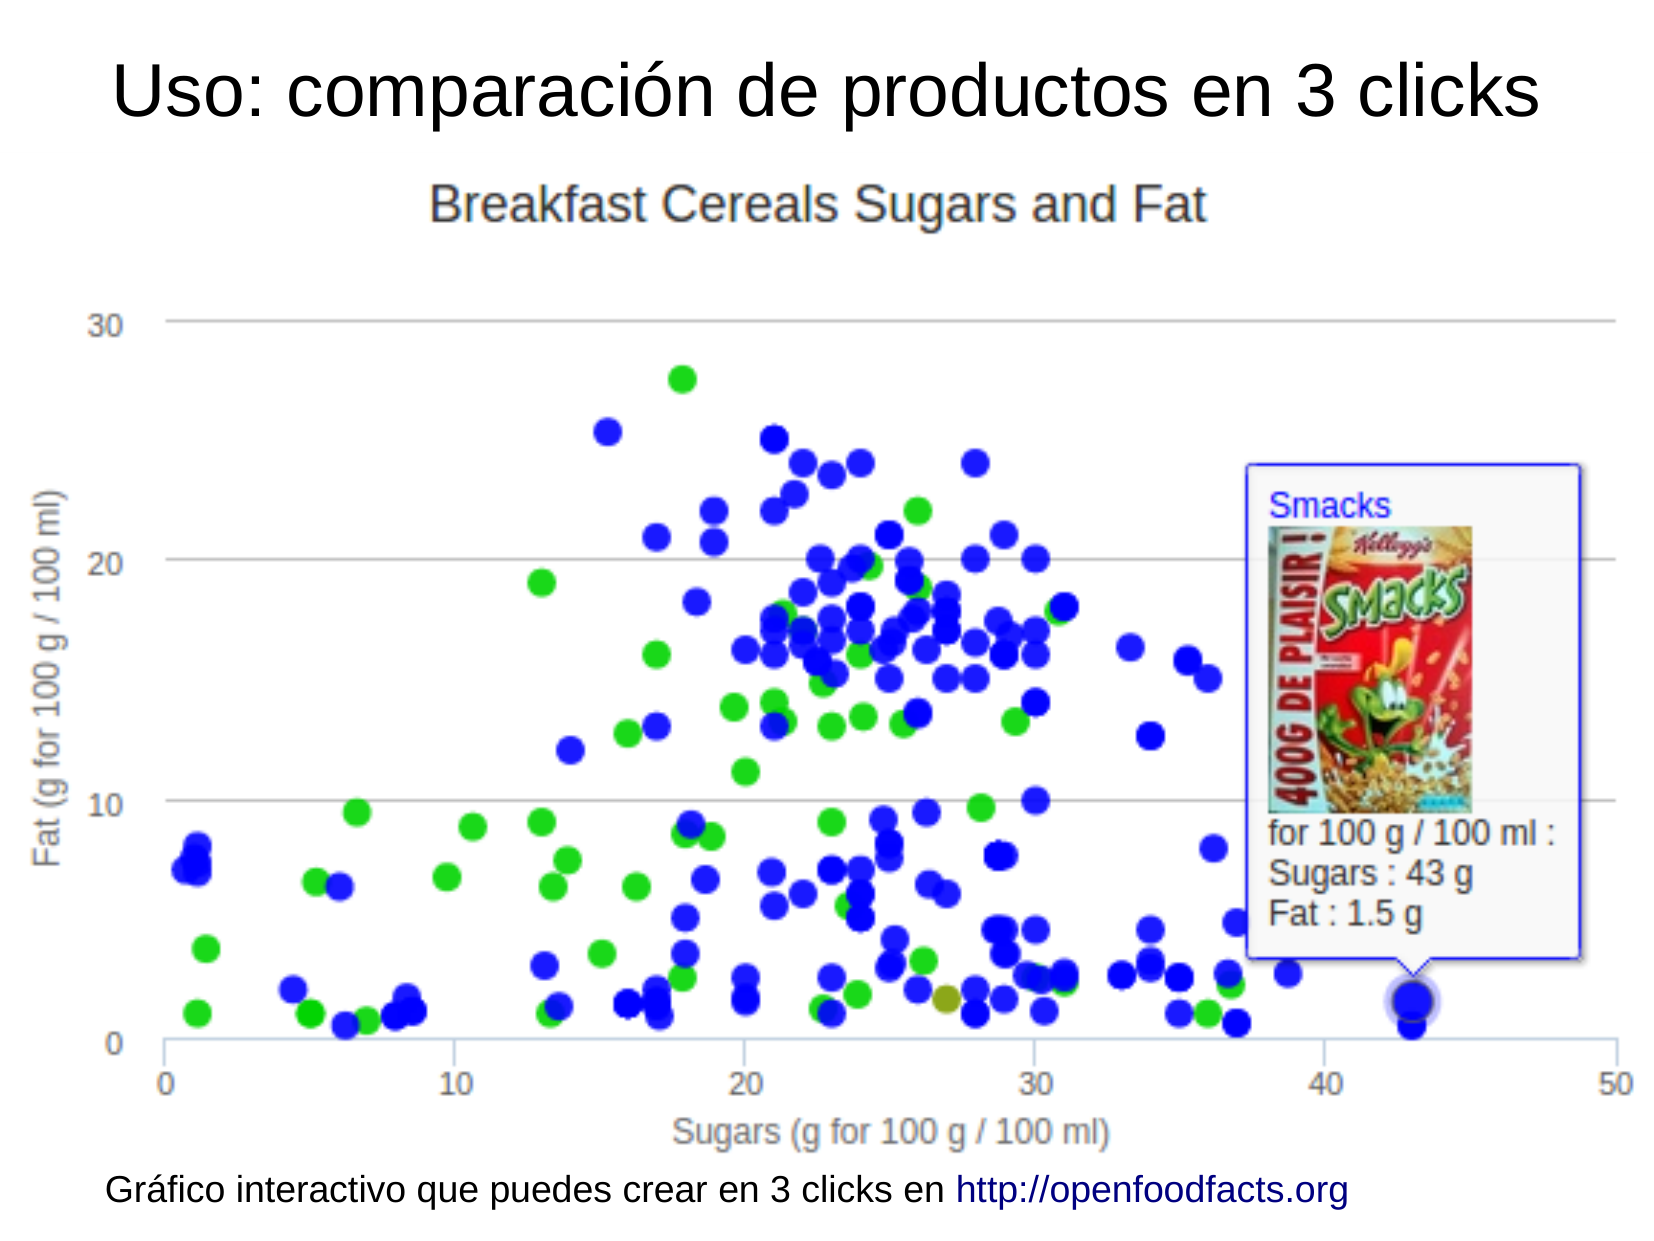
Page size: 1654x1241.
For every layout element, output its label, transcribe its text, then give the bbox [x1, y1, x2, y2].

picture [0, 151, 1654, 1182]
text_box Gráfico interactivo que puedes crear en 3 clicks en http://openfoodfacts.org [90, 1161, 1606, 1241]
title Uso: comparación de productos en 3 clicks [82, 0, 1571, 181]
